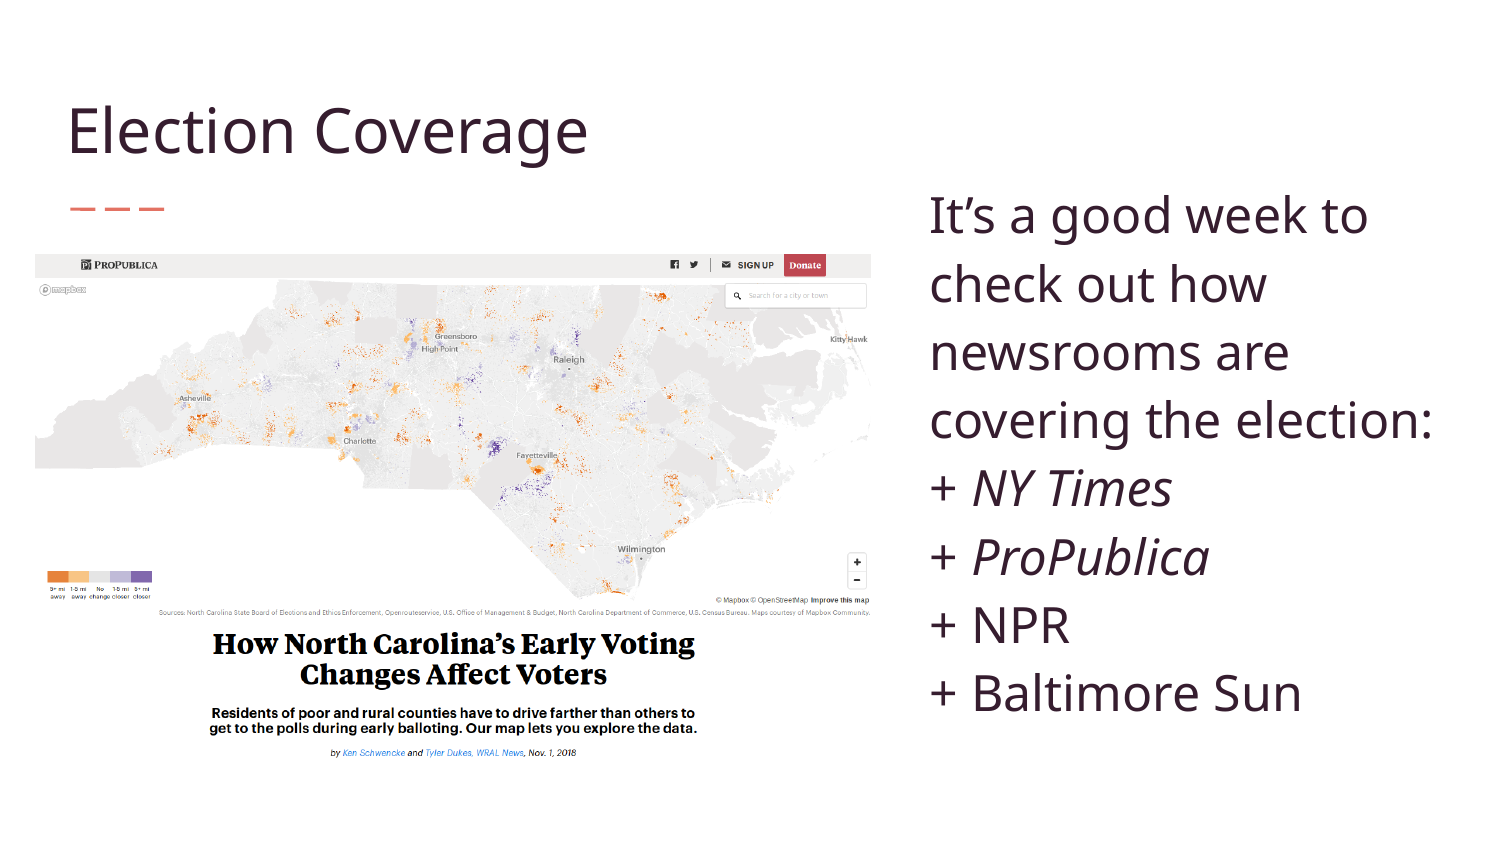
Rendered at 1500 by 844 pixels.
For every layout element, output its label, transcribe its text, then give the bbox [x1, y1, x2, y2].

text_box It’s a good week to check out how newsrooms are covering the election: + NY Times + ProPublica + NPR + Baltimore Sun [915, 165, 1471, 811]
picture [35, 254, 871, 766]
title Not those bots [43, 176, 708, 254]
title Election Coverage [51, 61, 1006, 182]
